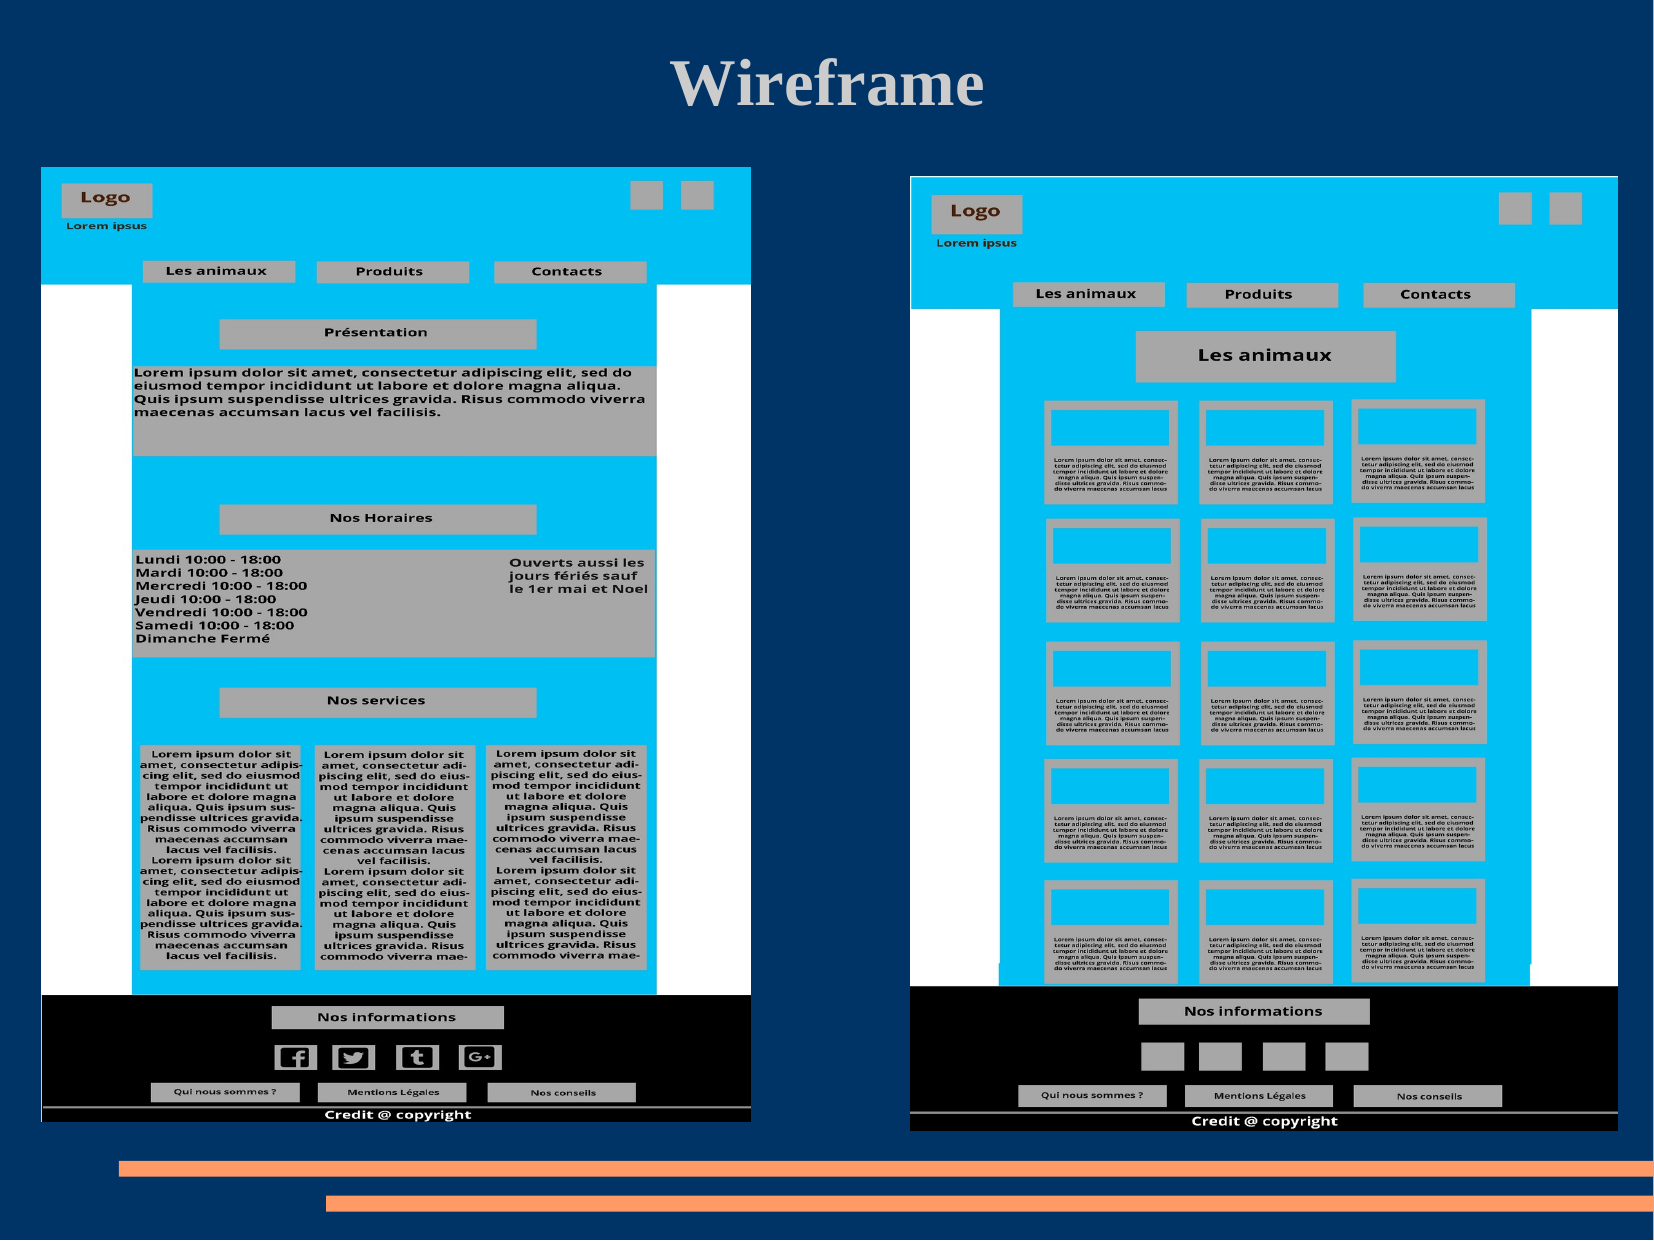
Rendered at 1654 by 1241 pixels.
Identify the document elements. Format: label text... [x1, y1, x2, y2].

picture [1550, 193, 1582, 224]
picture [113, 224, 121, 231]
picture [97, 225, 108, 229]
picture [41, 285, 121, 1122]
subtitle Wireframe [121, 46, 1534, 1132]
picture [74, 225, 85, 229]
picture [1534, 309, 1618, 1131]
picture [62, 184, 121, 218]
